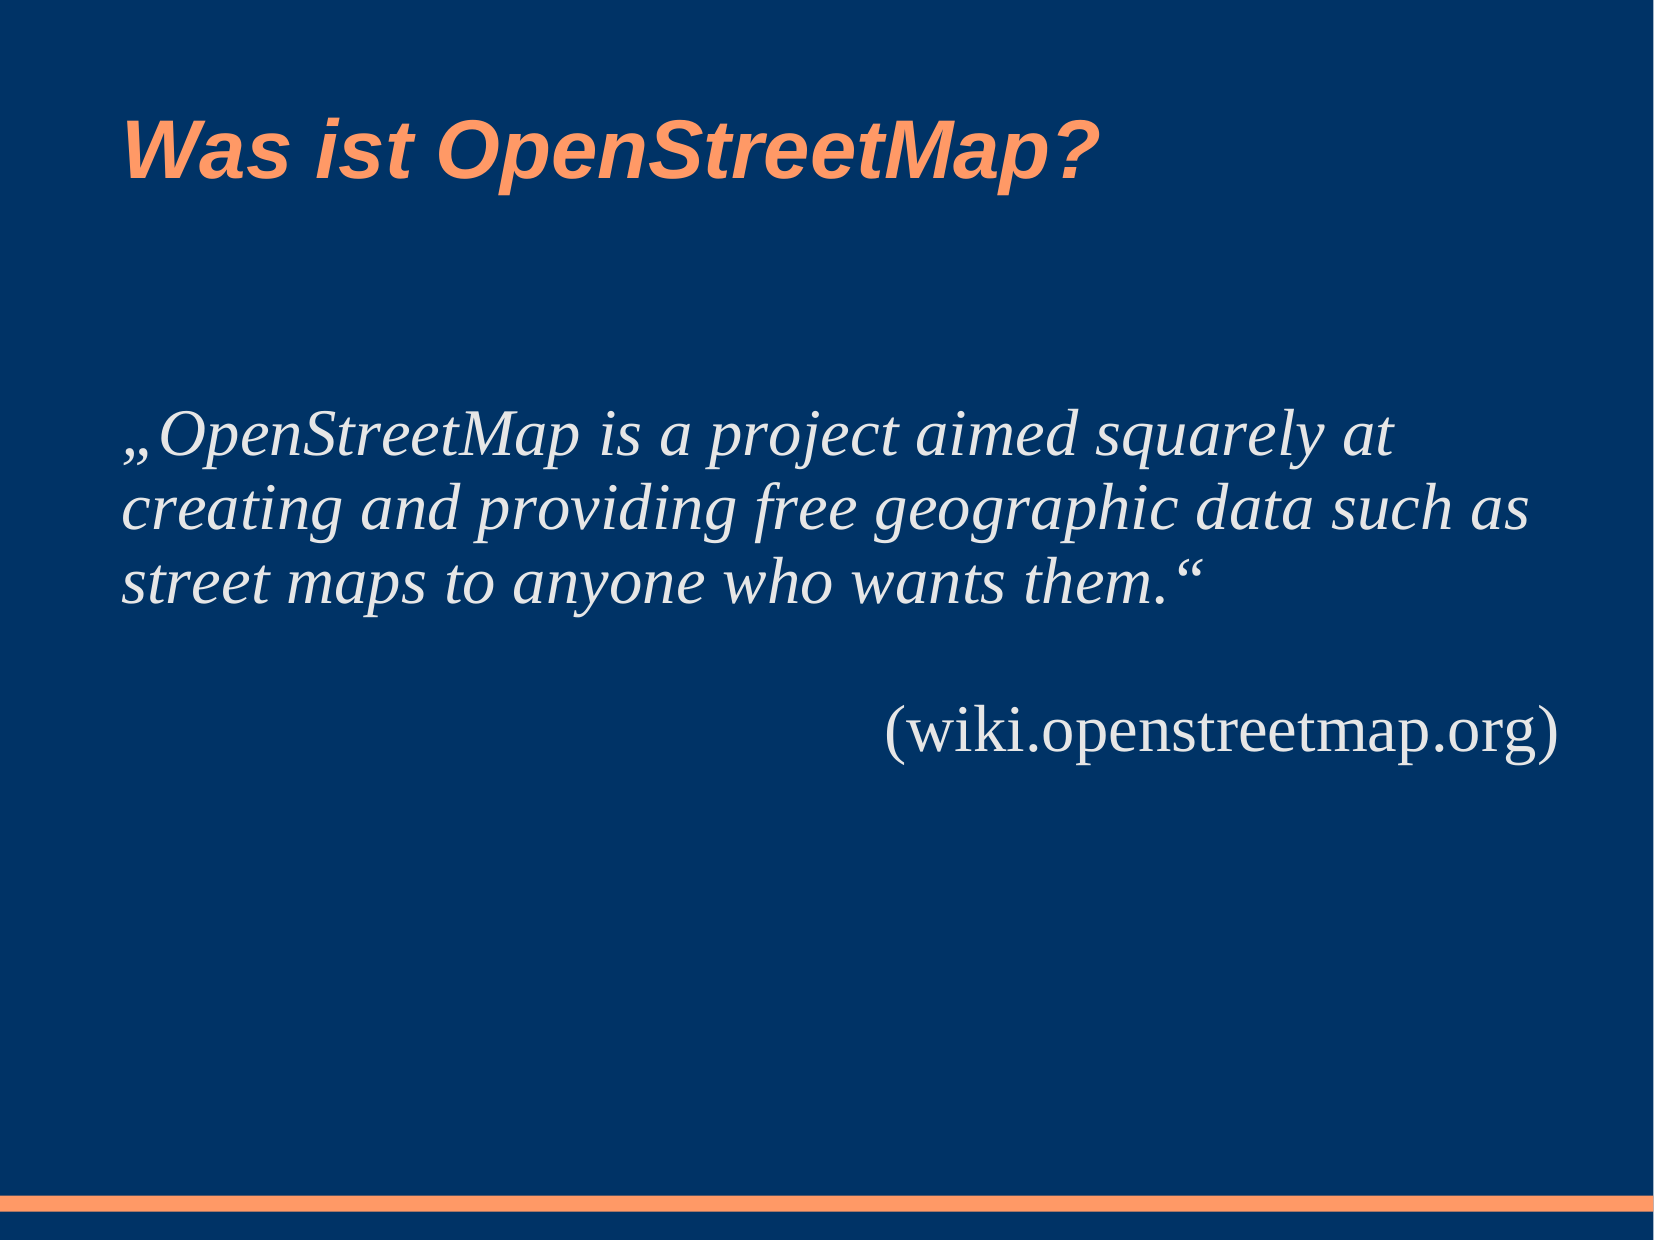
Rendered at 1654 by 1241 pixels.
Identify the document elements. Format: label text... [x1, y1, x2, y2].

list „OpenStreetMap is a project aimed squarely at creating and providing free geographic data such as street maps to anyone who wants them.“ (wiki.openstreetmap.org) [121, 322, 1561, 1118]
title Was ist OpenStreetMap? [121, 46, 1534, 254]
